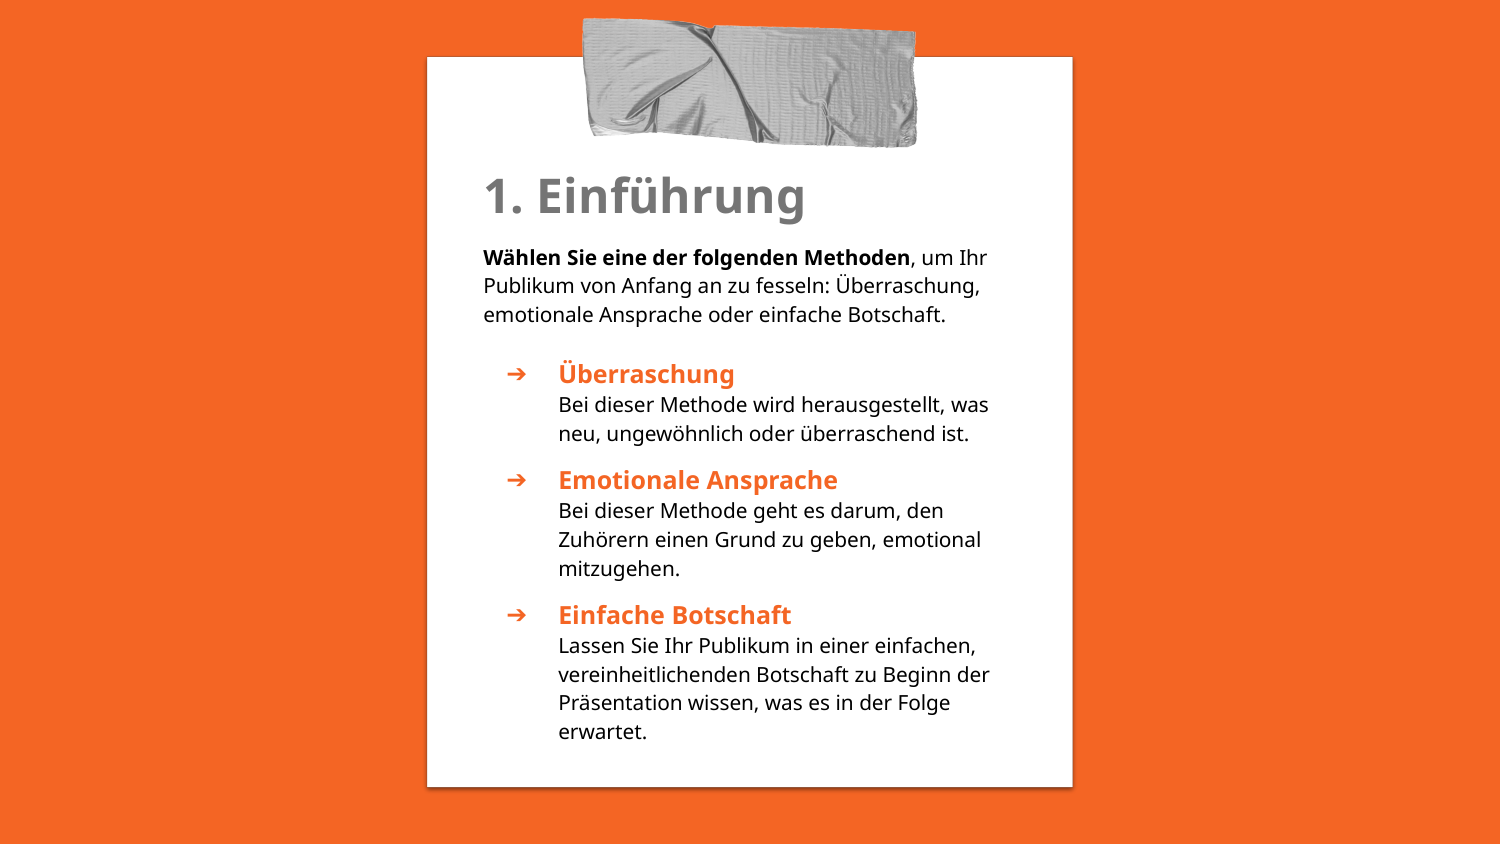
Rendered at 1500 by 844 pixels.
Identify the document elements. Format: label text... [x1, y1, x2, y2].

text_box 1. Einführung [468, 112, 1032, 225]
picture [401, 16, 1099, 817]
list Wählen Sie eine der folgenden Methoden, um Ihr Publikum von Anfang an zu fesseln: Überraschung, emotionale Ansprache oder einfache Botschaft. Überraschung Bei dieser Methode wird herausgestellt, was neu, ungewöhnlich oder überraschend ist. Emotionale Ansprache Bei dieser Methode geht es darum, den Zuhörern einen Grund zu geben, emotional mitzugehen. Einfache Botschaft Lassen Sie Ihr Publikum in einer einfachen, vereinheitlichenden Botschaft zu Beginn der Präsentation wissen, was es in der Folge erwartet. [468, 225, 1052, 772]
